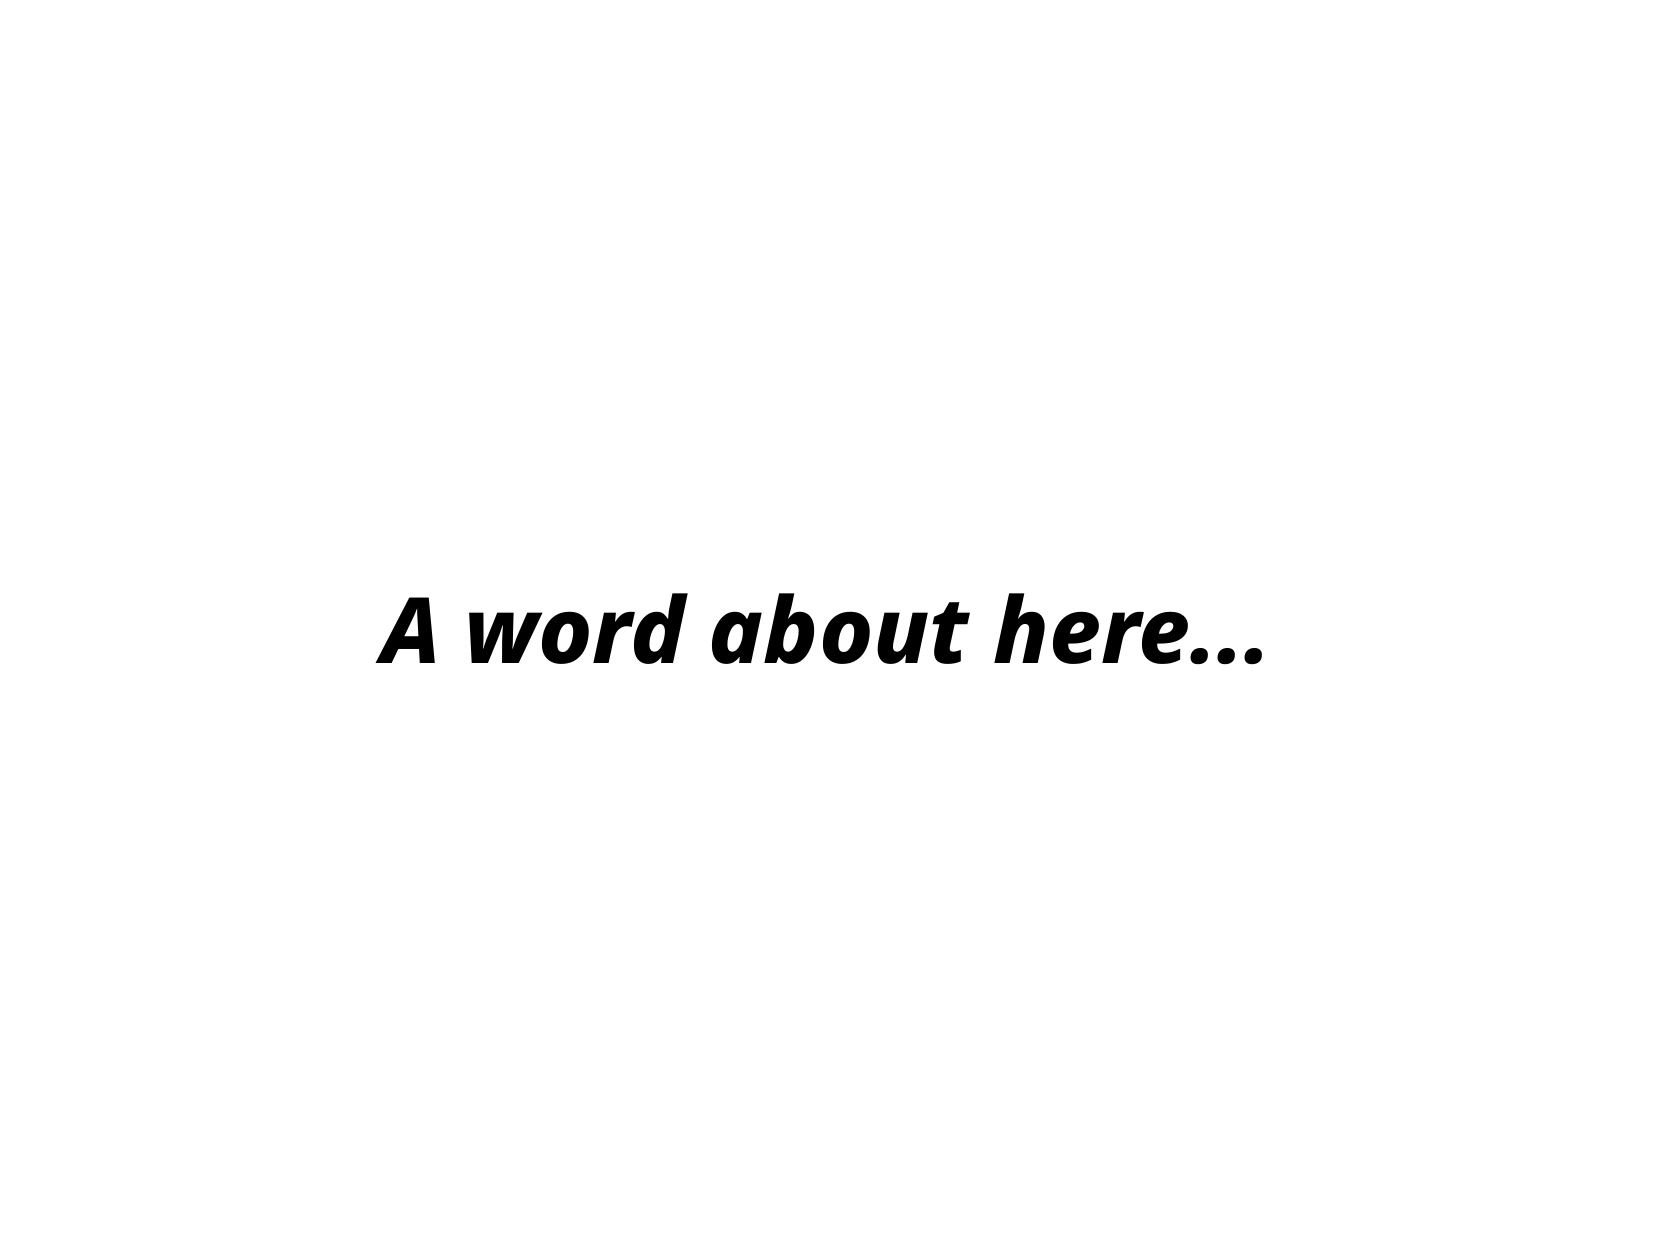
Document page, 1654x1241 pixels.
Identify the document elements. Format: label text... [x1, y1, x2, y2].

title A word about here... [82, 524, 1571, 732]
